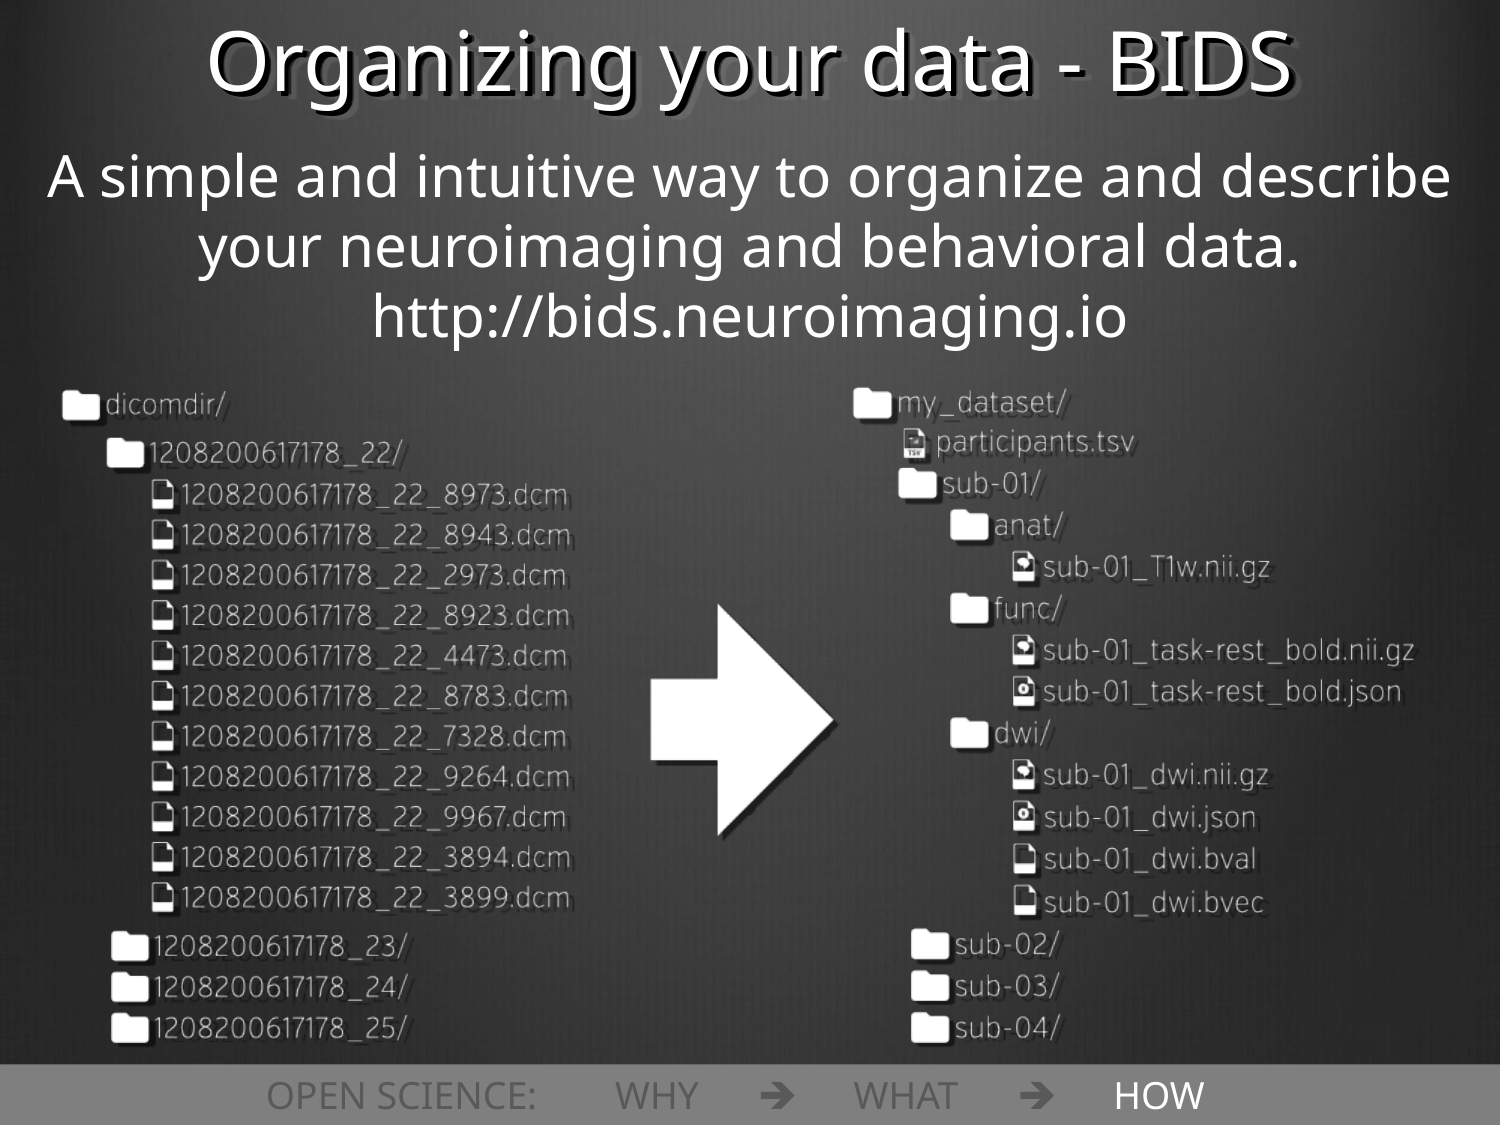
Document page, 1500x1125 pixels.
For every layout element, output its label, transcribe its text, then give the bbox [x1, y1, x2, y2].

text_box A simple and intuitive way to organize and describe your neuroimaging and behavioral data. http://bids.neuroimaging.io [0, 132, 1500, 358]
text_box OPEN SCIENCE: WHY  WHAT  HOW [0, 1064, 1500, 1125]
title Organizing your data - BIDS [0, 0, 1500, 132]
picture [0, 358, 1500, 1064]
